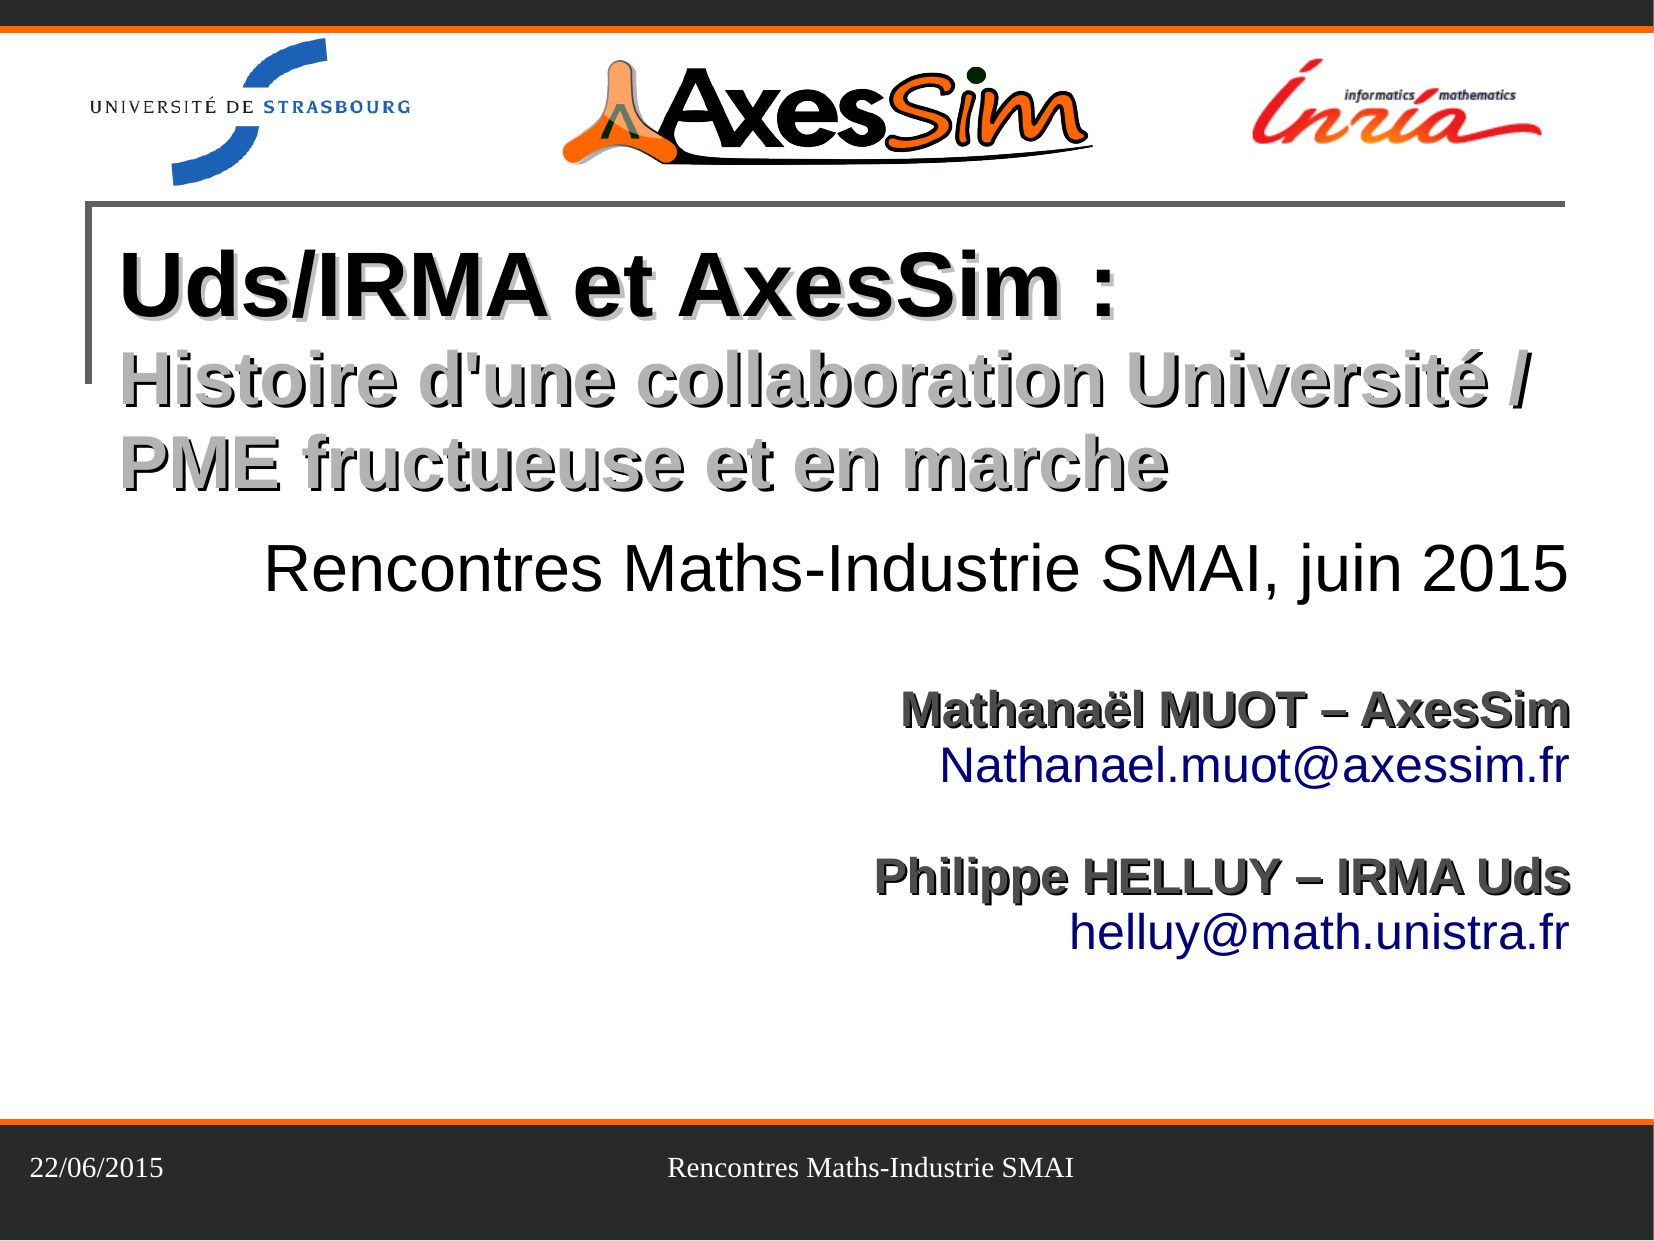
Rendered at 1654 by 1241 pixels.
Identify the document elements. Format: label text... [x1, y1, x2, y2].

title Uds/IRMA et AxesSim : Histoire d'une collaboration Université / PME fructueuse et en marche [118, 233, 1565, 505]
picture [561, 60, 1093, 165]
picture [1237, 43, 1559, 182]
picture [90, 38, 410, 186]
subtitle Rencontres Maths-Industrie SMAI, juin 2015 Mathanaël MUOT – AxesSim Nathanael.muot@axessim.fr Philippe HELLUY – IRMA Uds helluy@math.unistra.fr [226, 531, 1571, 1090]
